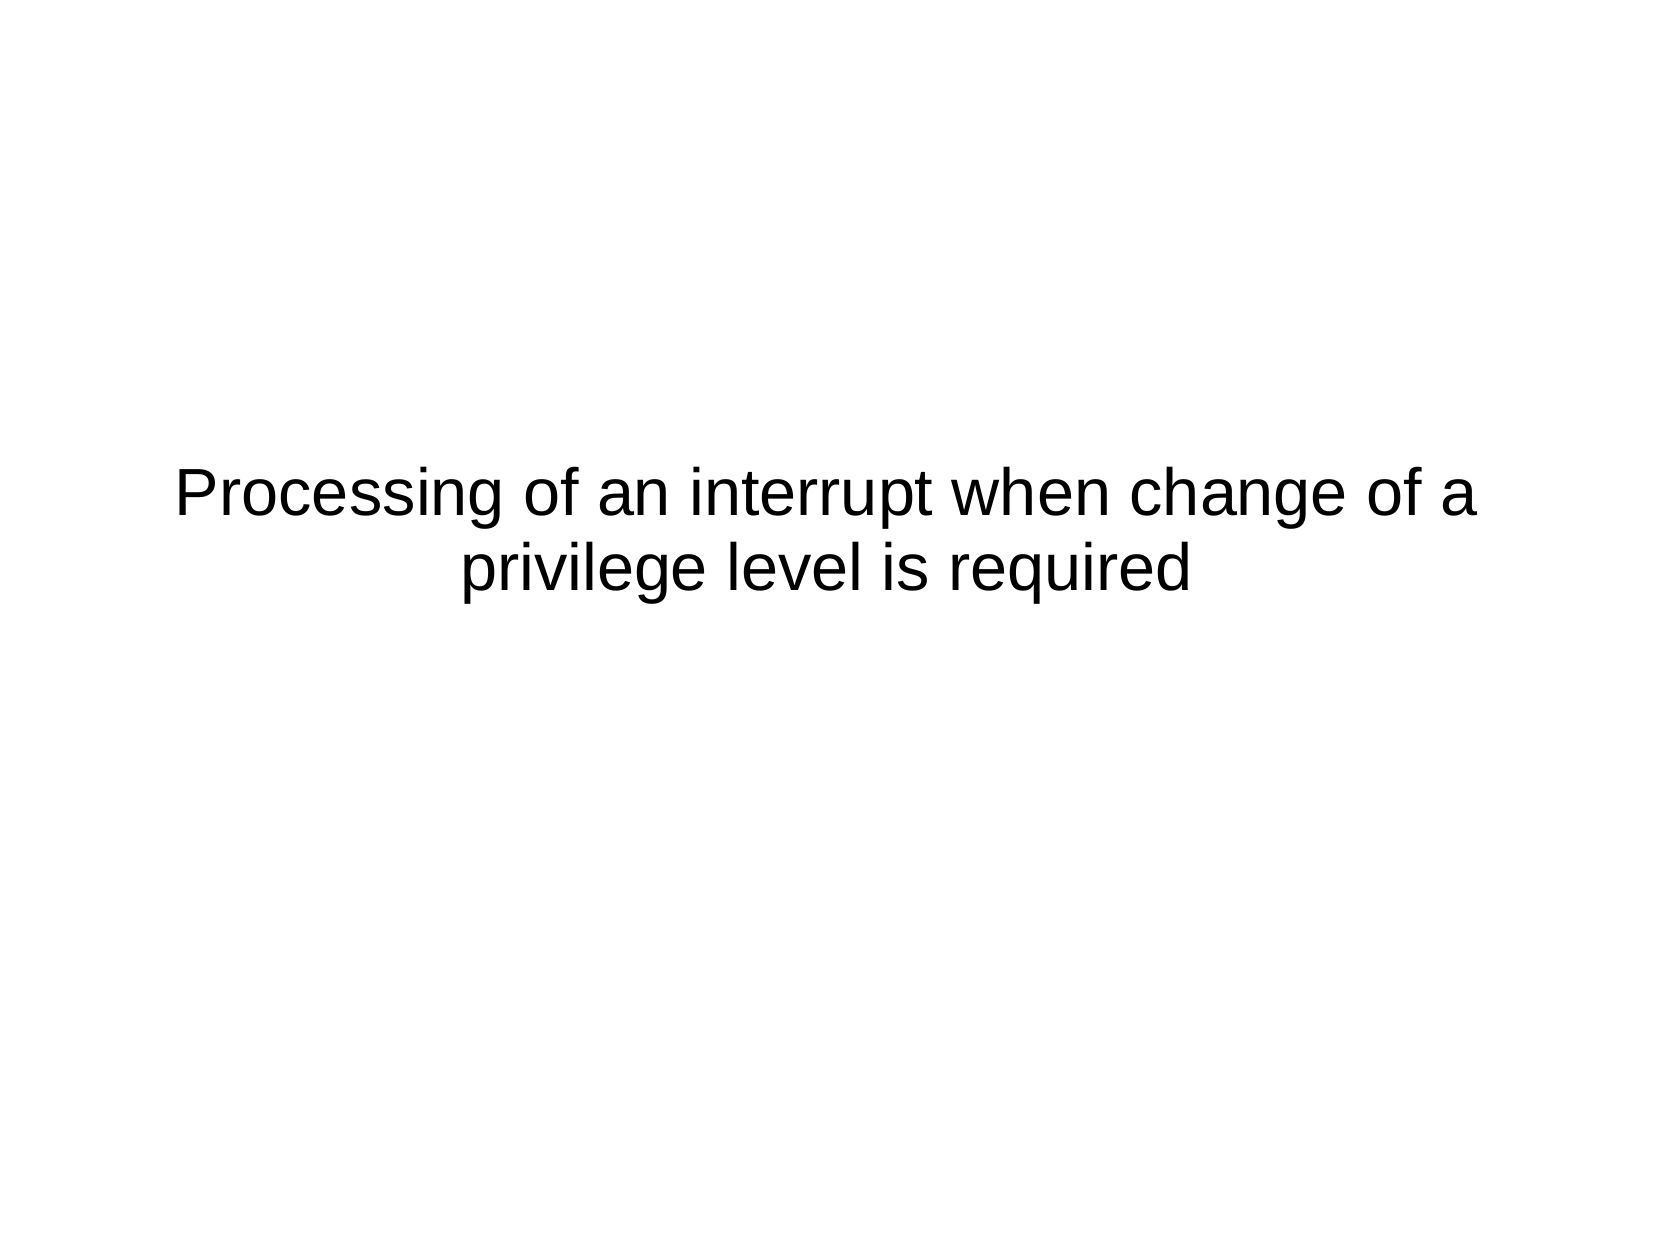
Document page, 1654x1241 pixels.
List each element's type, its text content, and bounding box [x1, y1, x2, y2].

subtitle Processing of an interrupt when change of a privilege level is required [82, 49, 1571, 1010]
